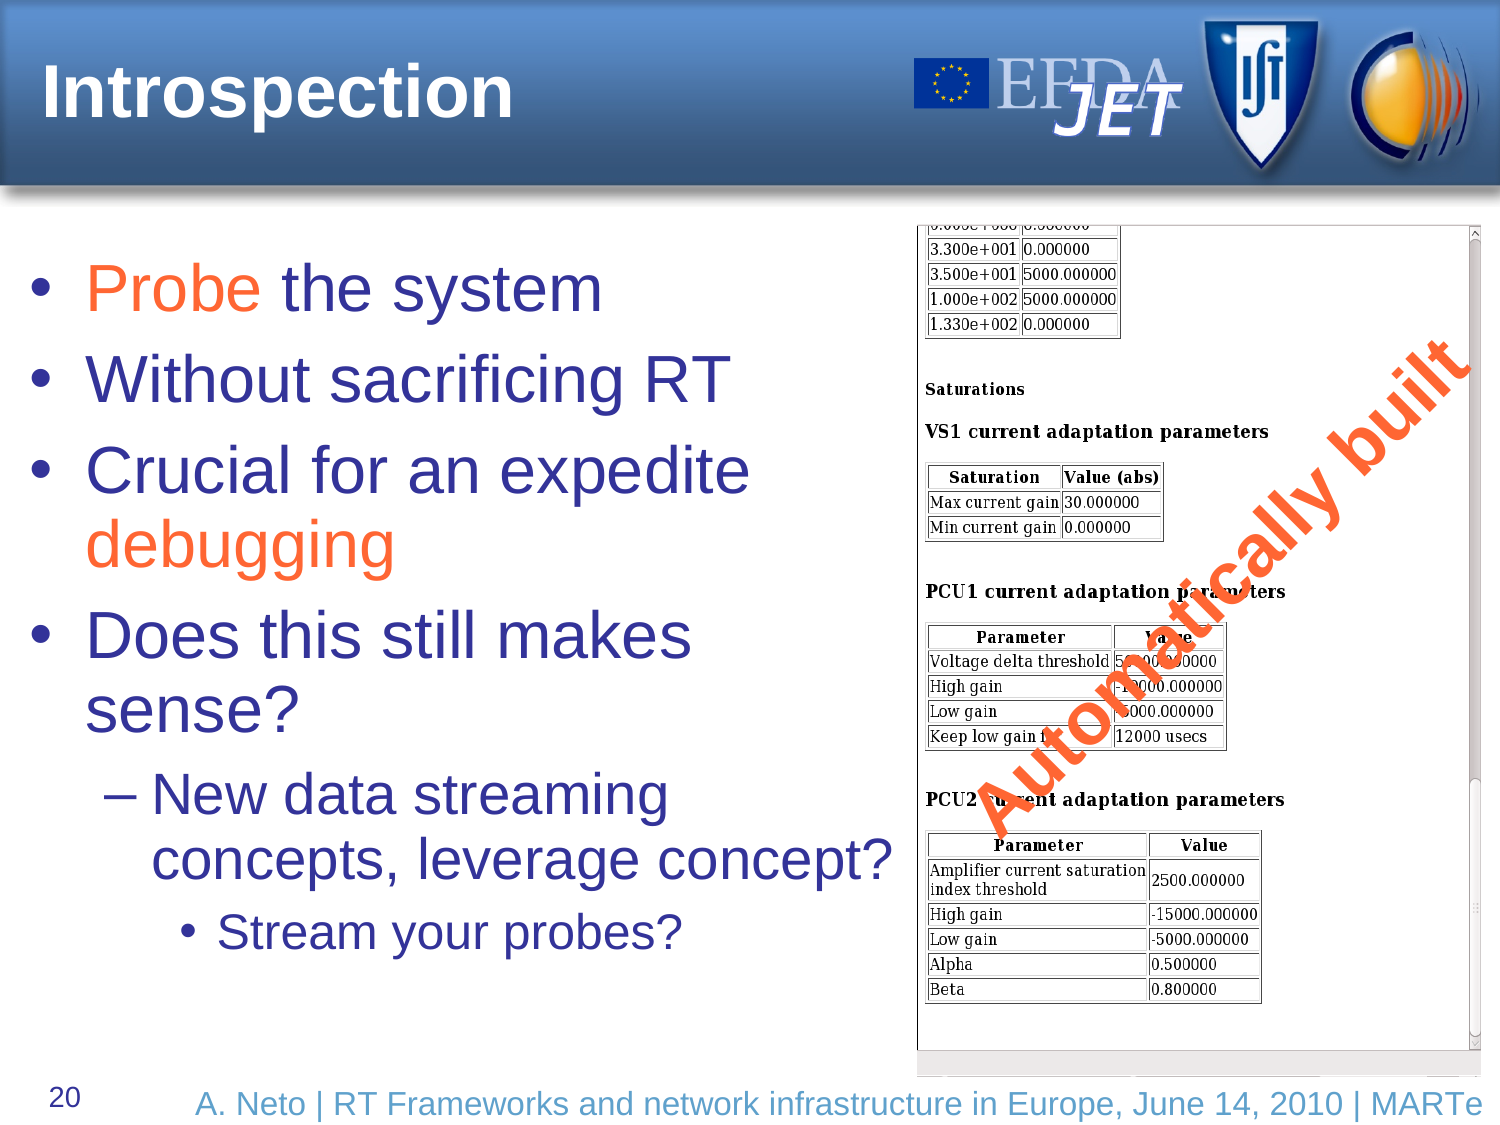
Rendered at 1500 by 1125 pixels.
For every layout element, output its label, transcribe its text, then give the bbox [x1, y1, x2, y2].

title Introspection [41, 0, 1129, 188]
picture [917, 224, 1481, 1077]
picture [0, 0, 1500, 207]
text_box Automatically built [930, 299, 1500, 870]
list Probe the system Without sacrificing RT Crucial for an expedite debugging Does this still makes sense? New data streaming concepts, leverage concept? Stream your probes? [29, 247, 901, 1013]
